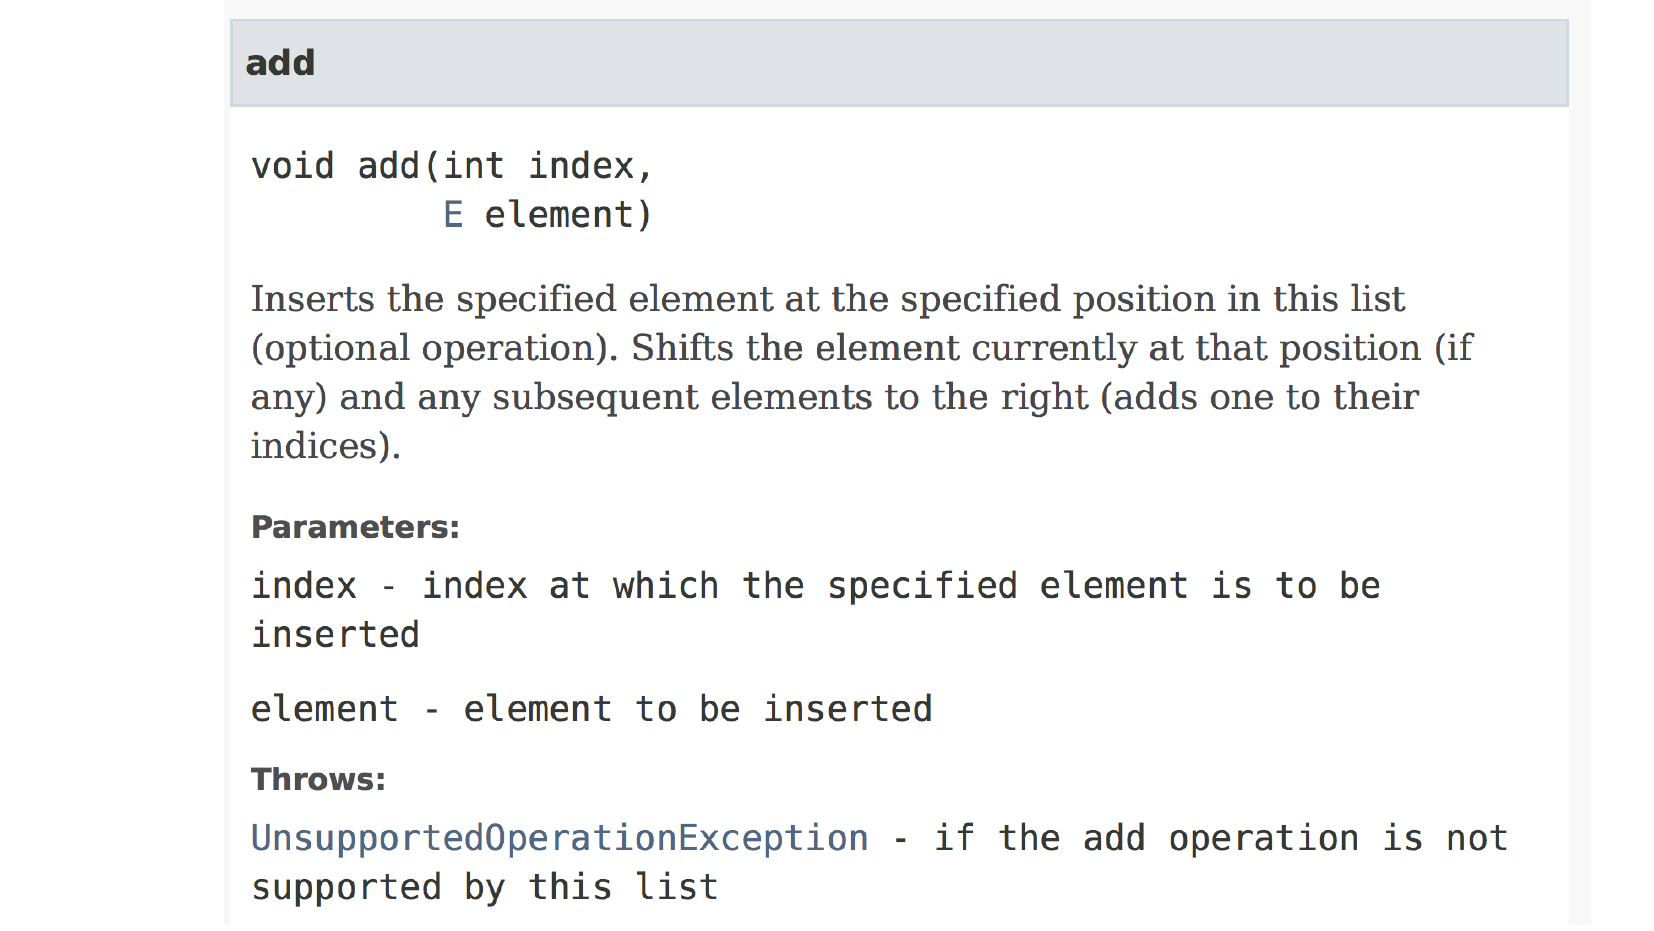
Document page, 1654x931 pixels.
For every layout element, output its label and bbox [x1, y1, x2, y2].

picture [224, 0, 1591, 925]
